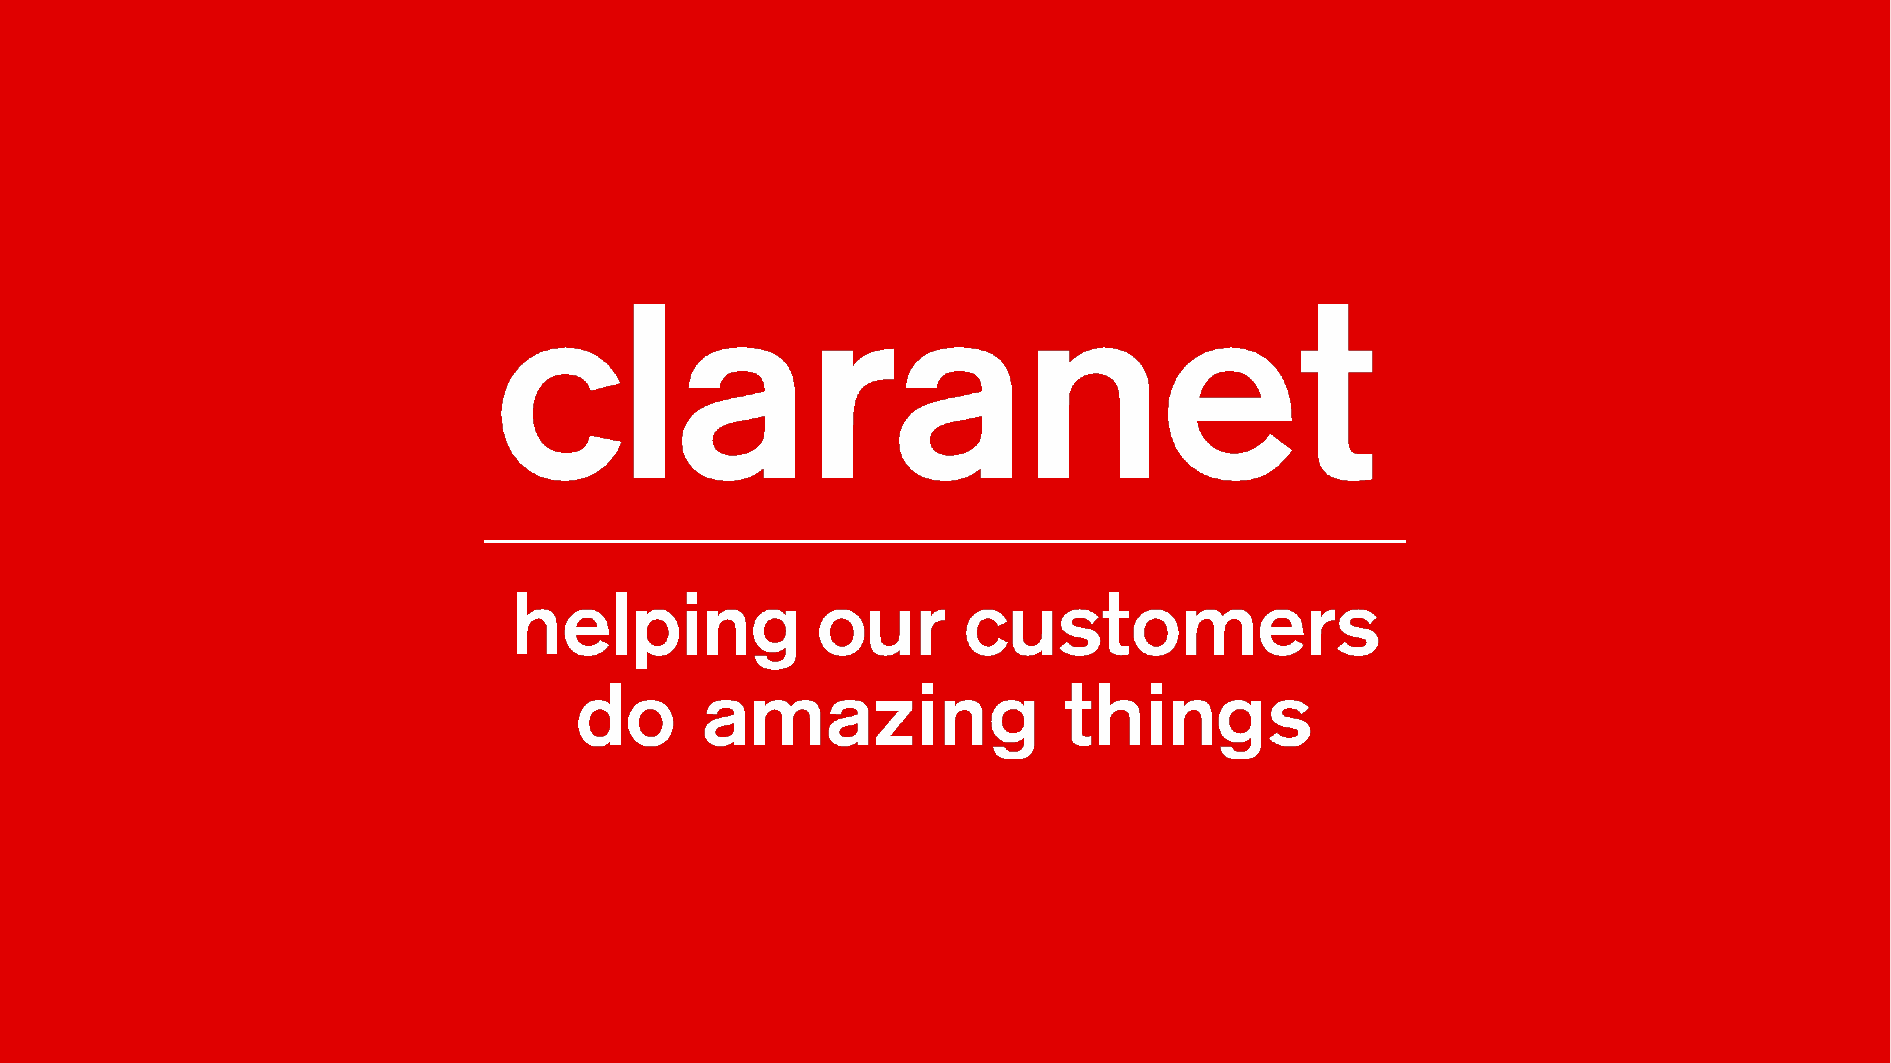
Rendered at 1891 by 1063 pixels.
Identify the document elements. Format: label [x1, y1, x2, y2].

picture [484, 304, 1406, 759]
